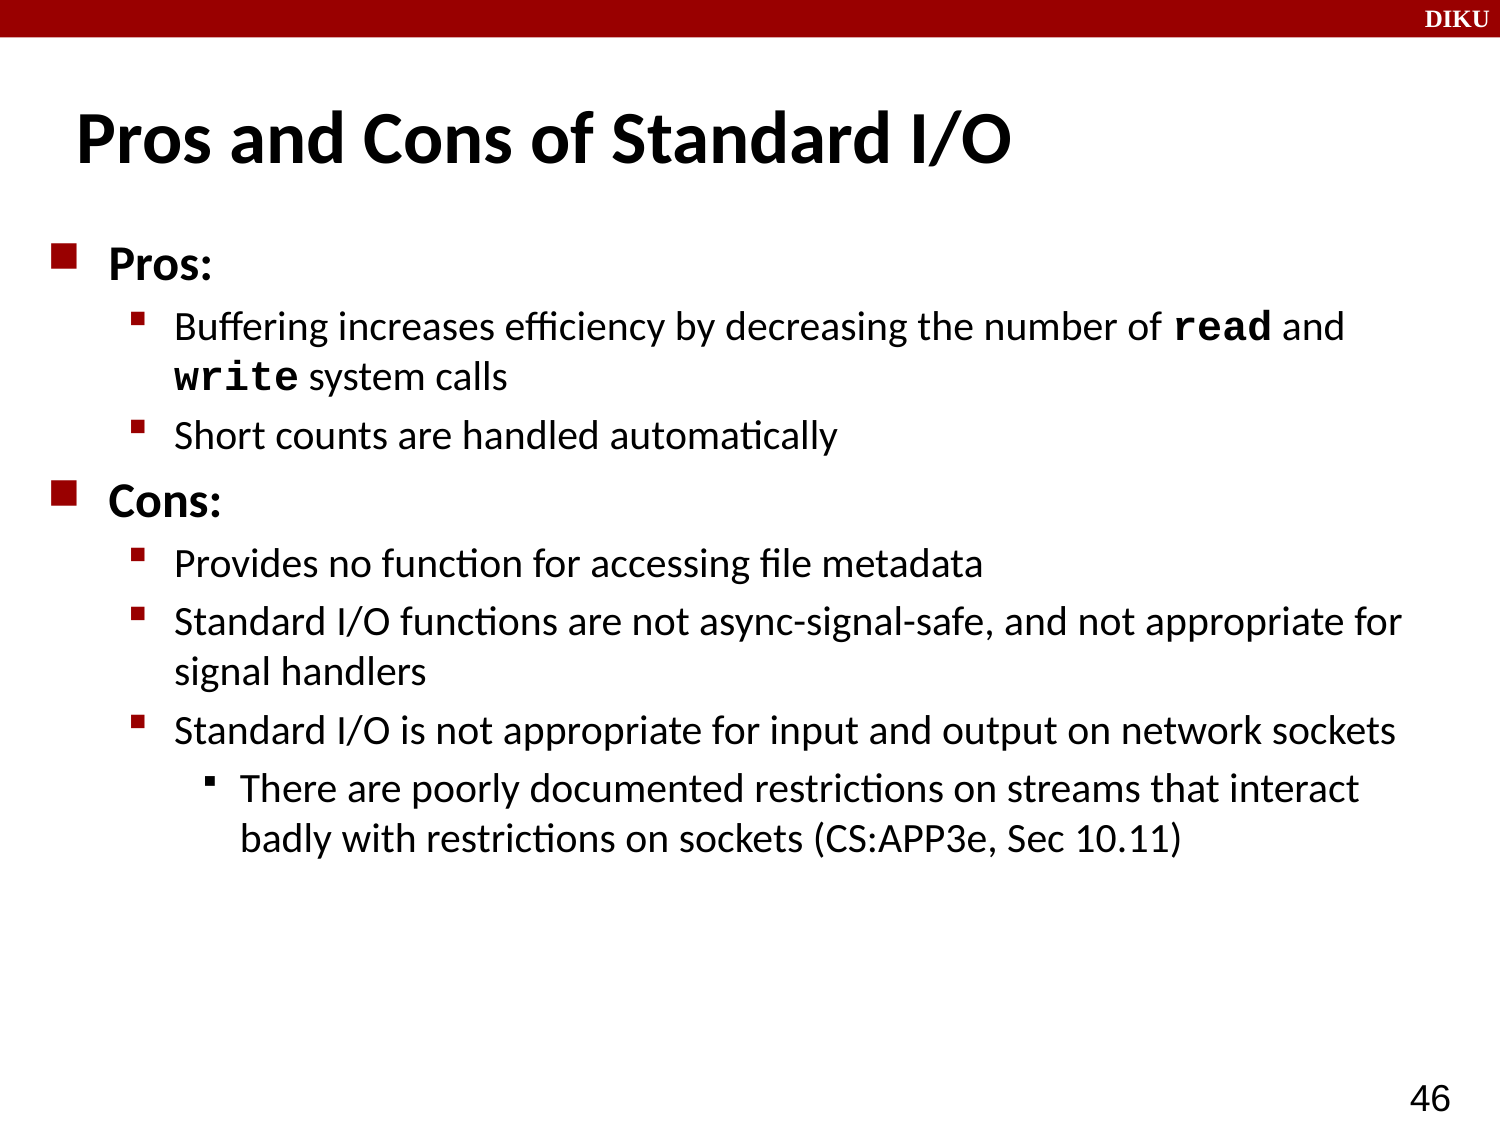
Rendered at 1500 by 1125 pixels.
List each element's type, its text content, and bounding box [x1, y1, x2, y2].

text_box Pros: Buffering increases efficiency by decreasing the number of read and write system calls Short counts are handled automatically Cons: Provides no function for accessing file metadata Standard I/O functions are not async-signal-safe, and not appropriate for signal handlers Standard I/O is not appropriate for input and output on network sockets There are poorly documented restrictions on streams that interact badly with restrictions on sockets (CS:APP3e, Sec 10.11) [37, 223, 1425, 1039]
text_box Pros and Cons of Standard I/O [61, 71, 1307, 197]
